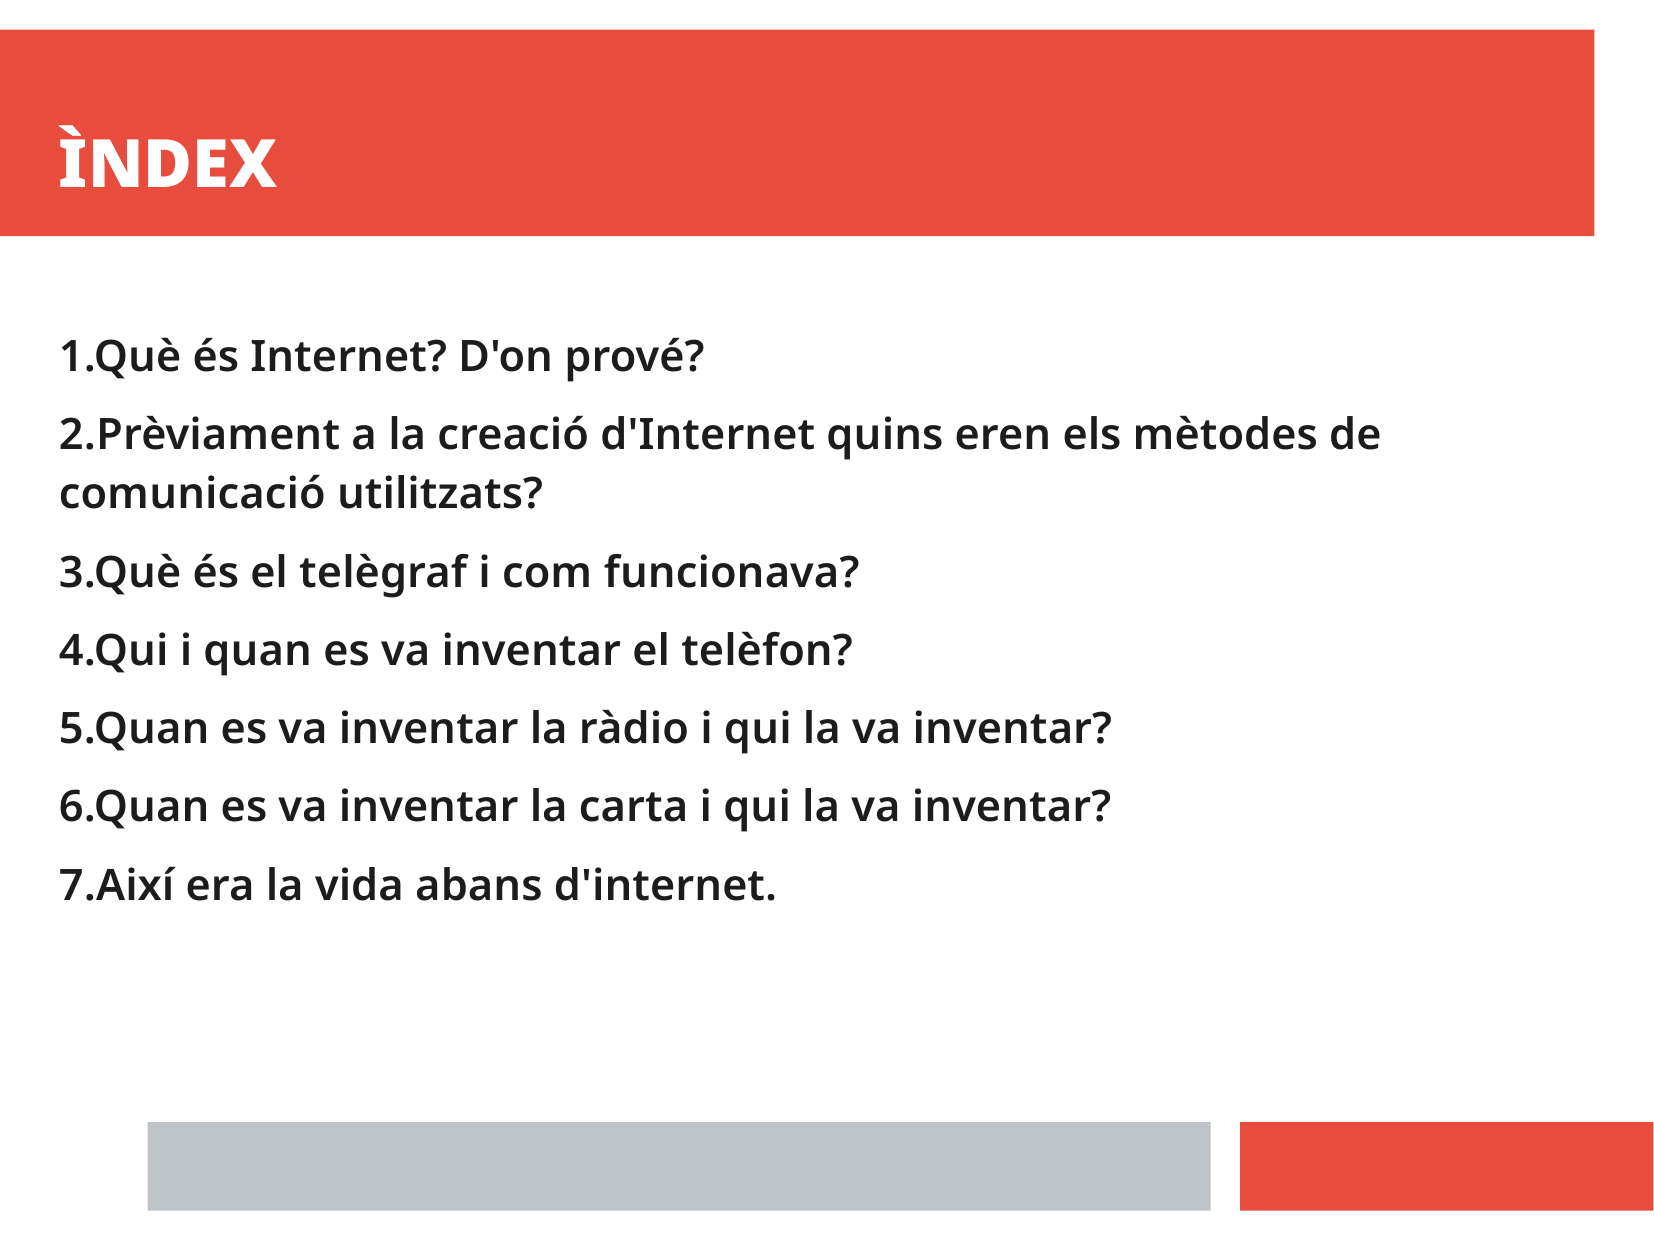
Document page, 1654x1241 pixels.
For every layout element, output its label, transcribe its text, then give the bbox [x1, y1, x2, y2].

list 1.Què és Internet? D'on prové? 2.Prèviament a la creació d'Internet quins eren els mètodes de comunicació utilitzats? 3.Què és el telègraf i com funcionava? 4.Qui i quan es va inventar el telèfon? 5.Quan es va inventar la ràdio i qui la va inventar? 6.Quan es va inventar la carta i qui la va inventar? 7.Així era la vida abans d'internet. [59, 324, 1565, 1093]
title ÌNDEX [59, 59, 1595, 207]
